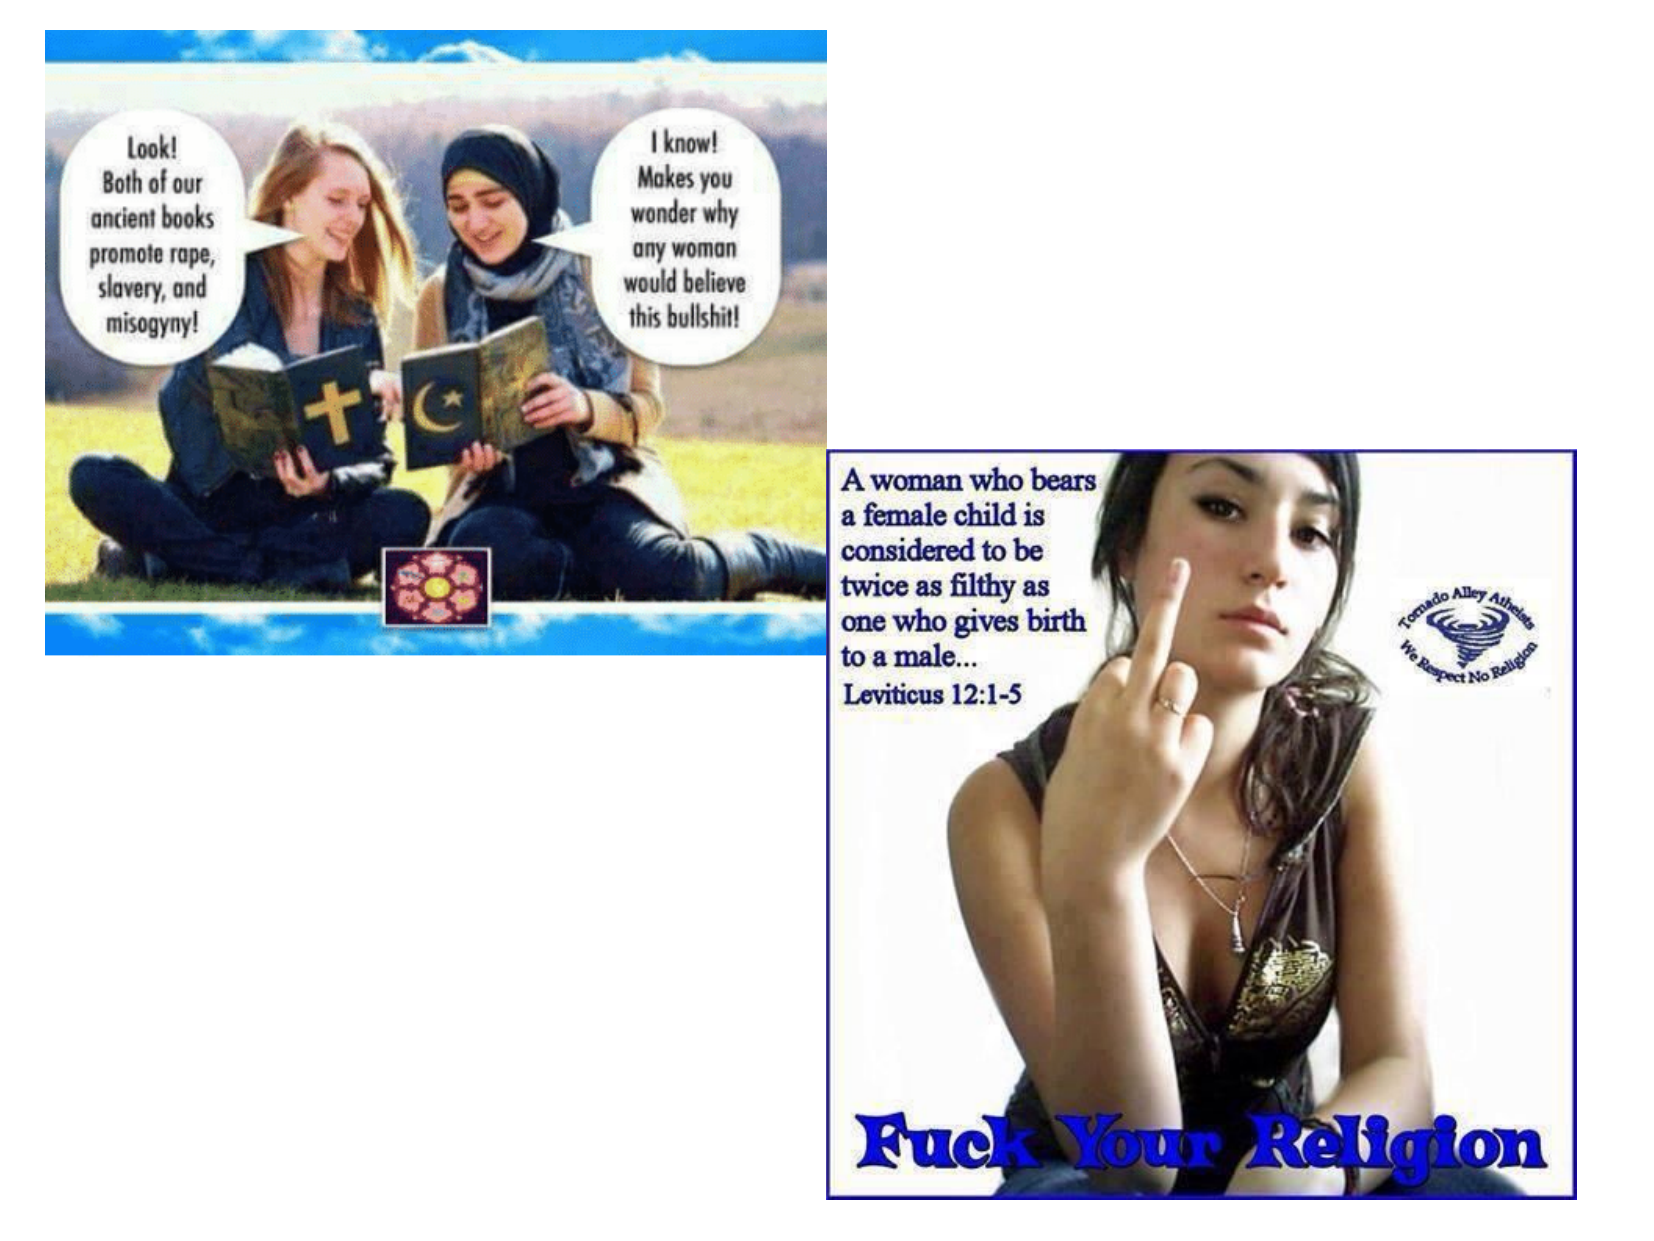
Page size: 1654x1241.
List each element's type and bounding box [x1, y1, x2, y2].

picture [45, 30, 1577, 1200]
